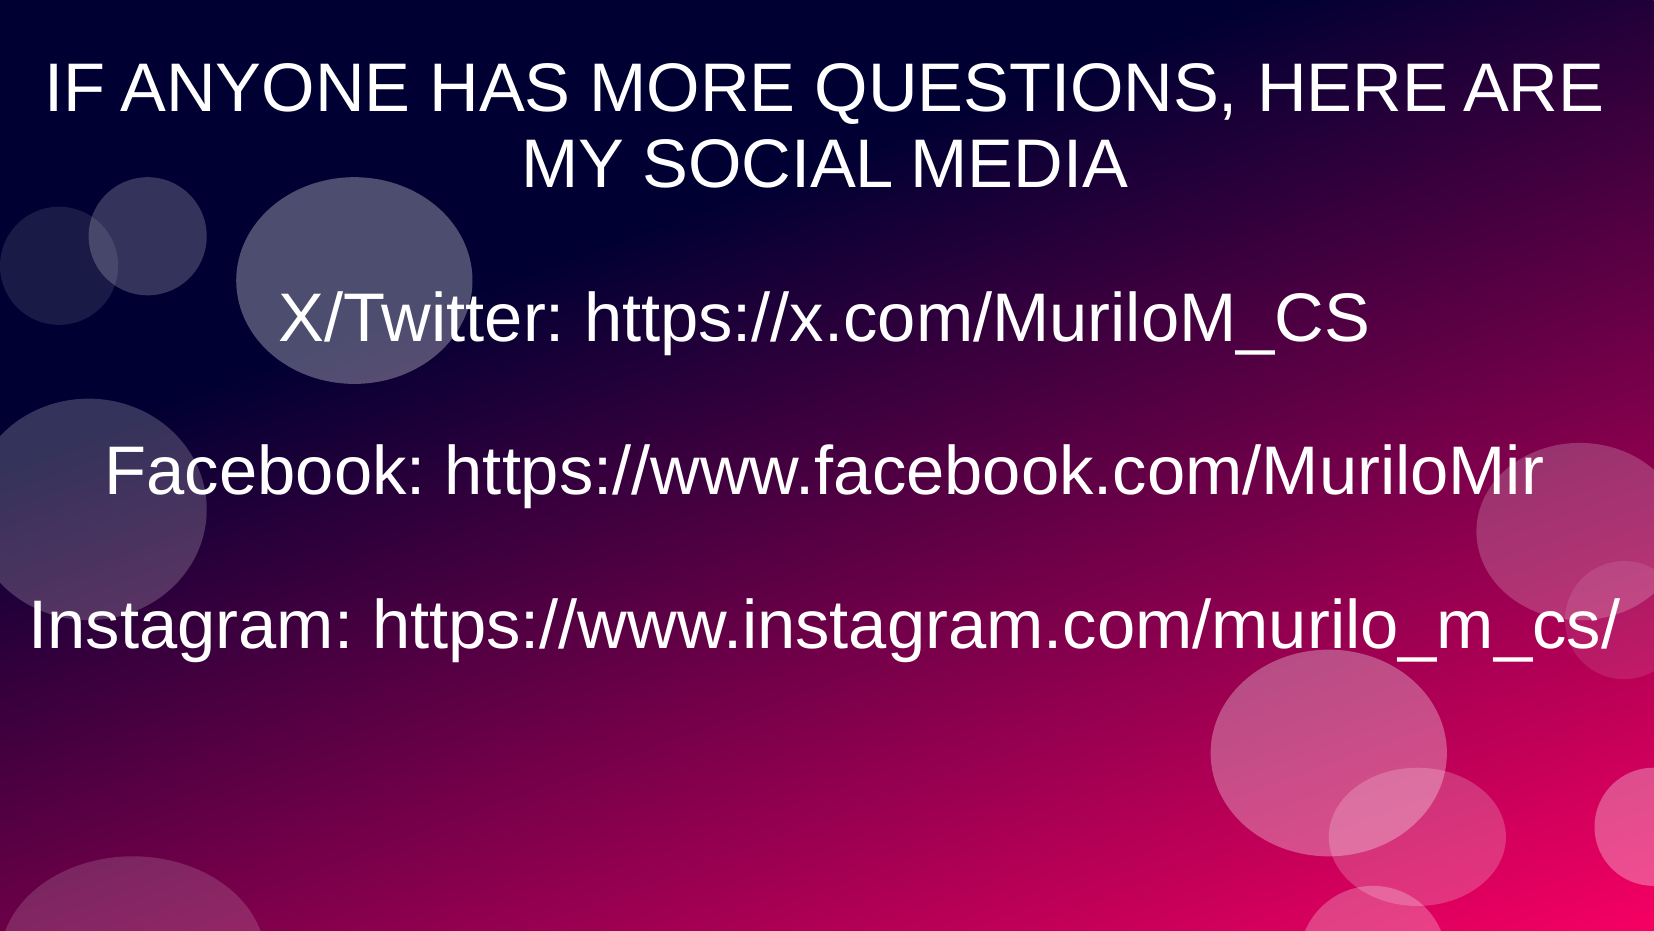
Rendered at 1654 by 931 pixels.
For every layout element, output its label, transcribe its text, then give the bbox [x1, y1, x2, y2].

title IF ANYONE HAS MORE QUESTIONS, HERE ARE MY SOCIAL MEDIA X/Twitter: https://x.com/MuriloM_CS Facebook: https://www.facebook.com/MuriloMir Instagram: https://www.instagram.com/murilo_m_cs/ [0, 48, 1651, 740]
